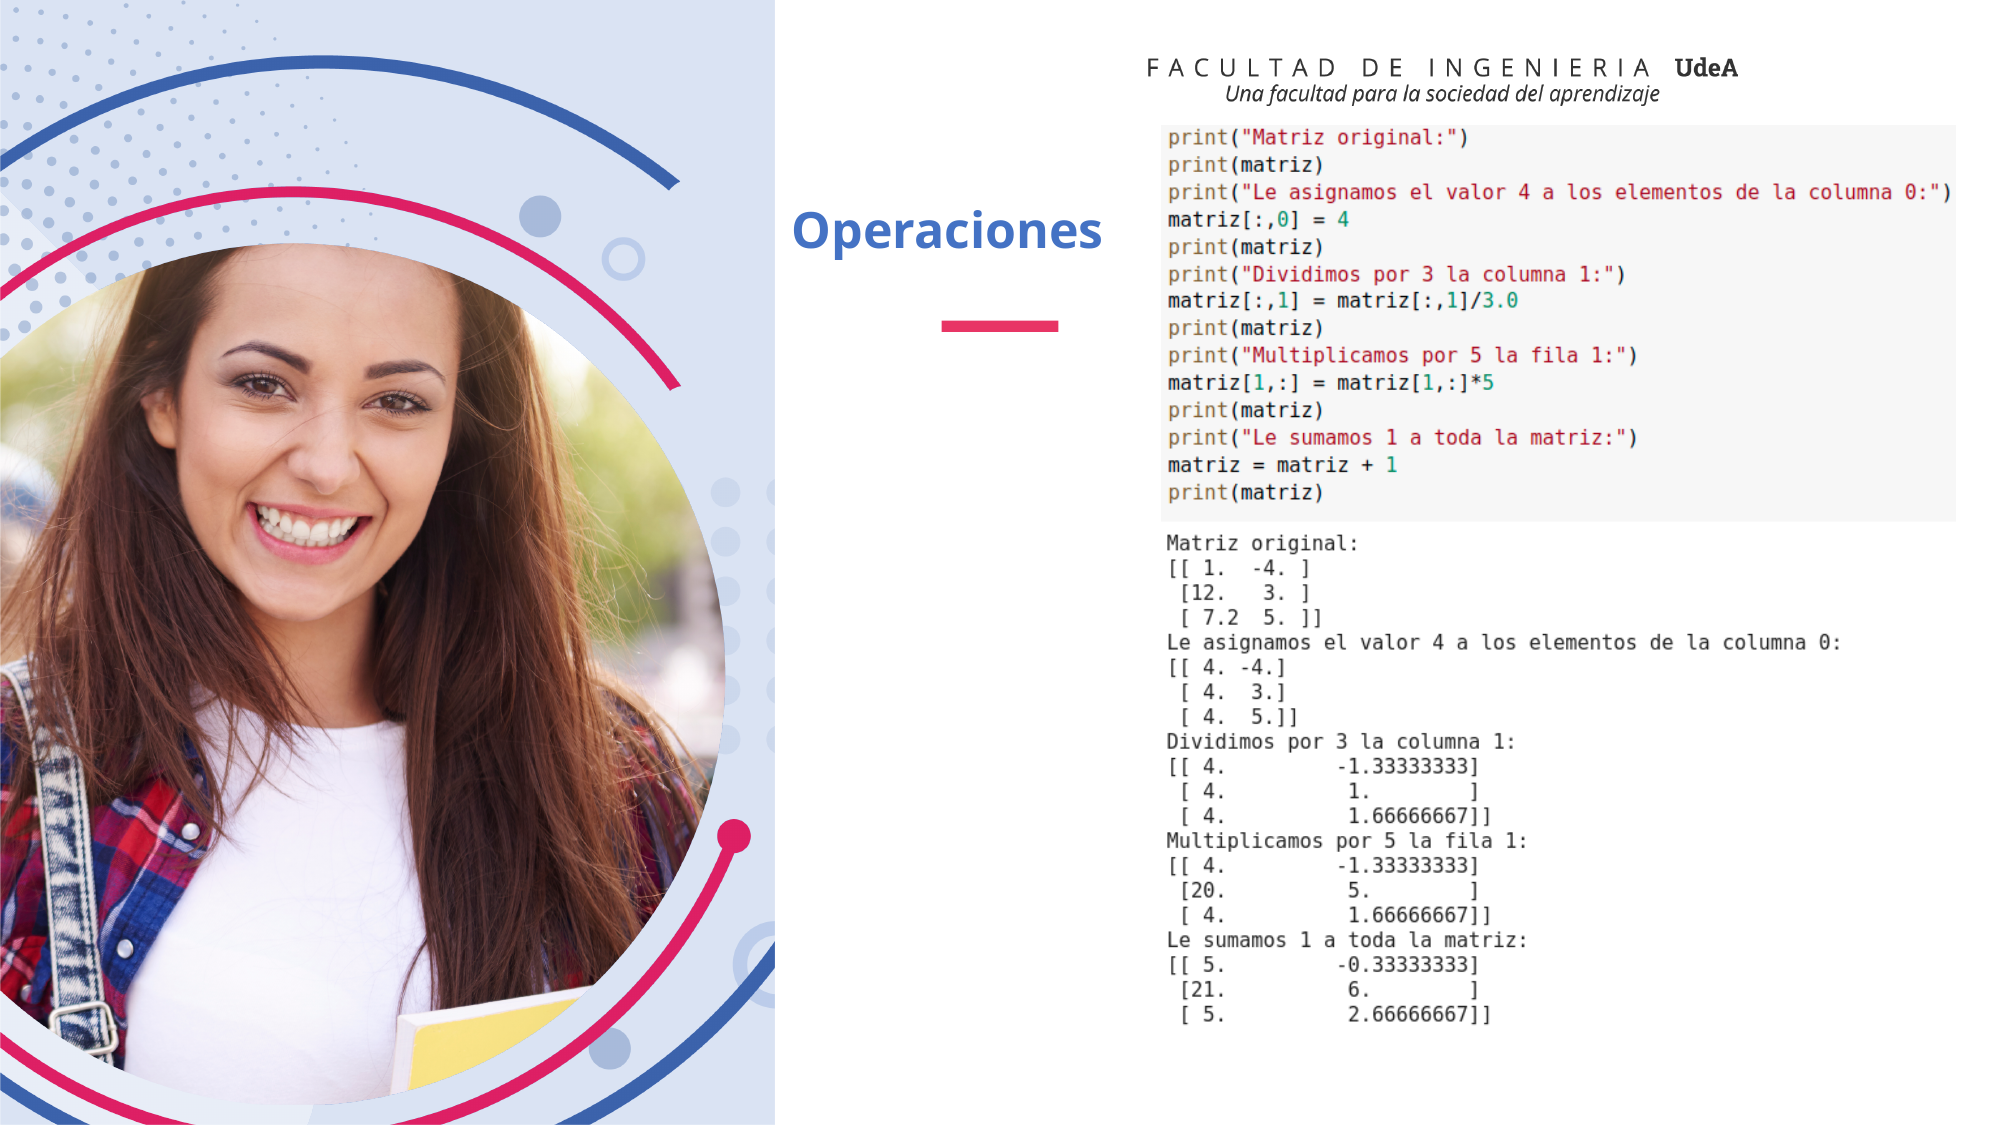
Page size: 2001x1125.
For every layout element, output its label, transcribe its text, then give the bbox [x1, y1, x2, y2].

picture [0, 0, 775, 1125]
picture [1148, 57, 1738, 106]
picture [1161, 125, 1956, 1036]
text_box Operaciones [777, 177, 1161, 288]
